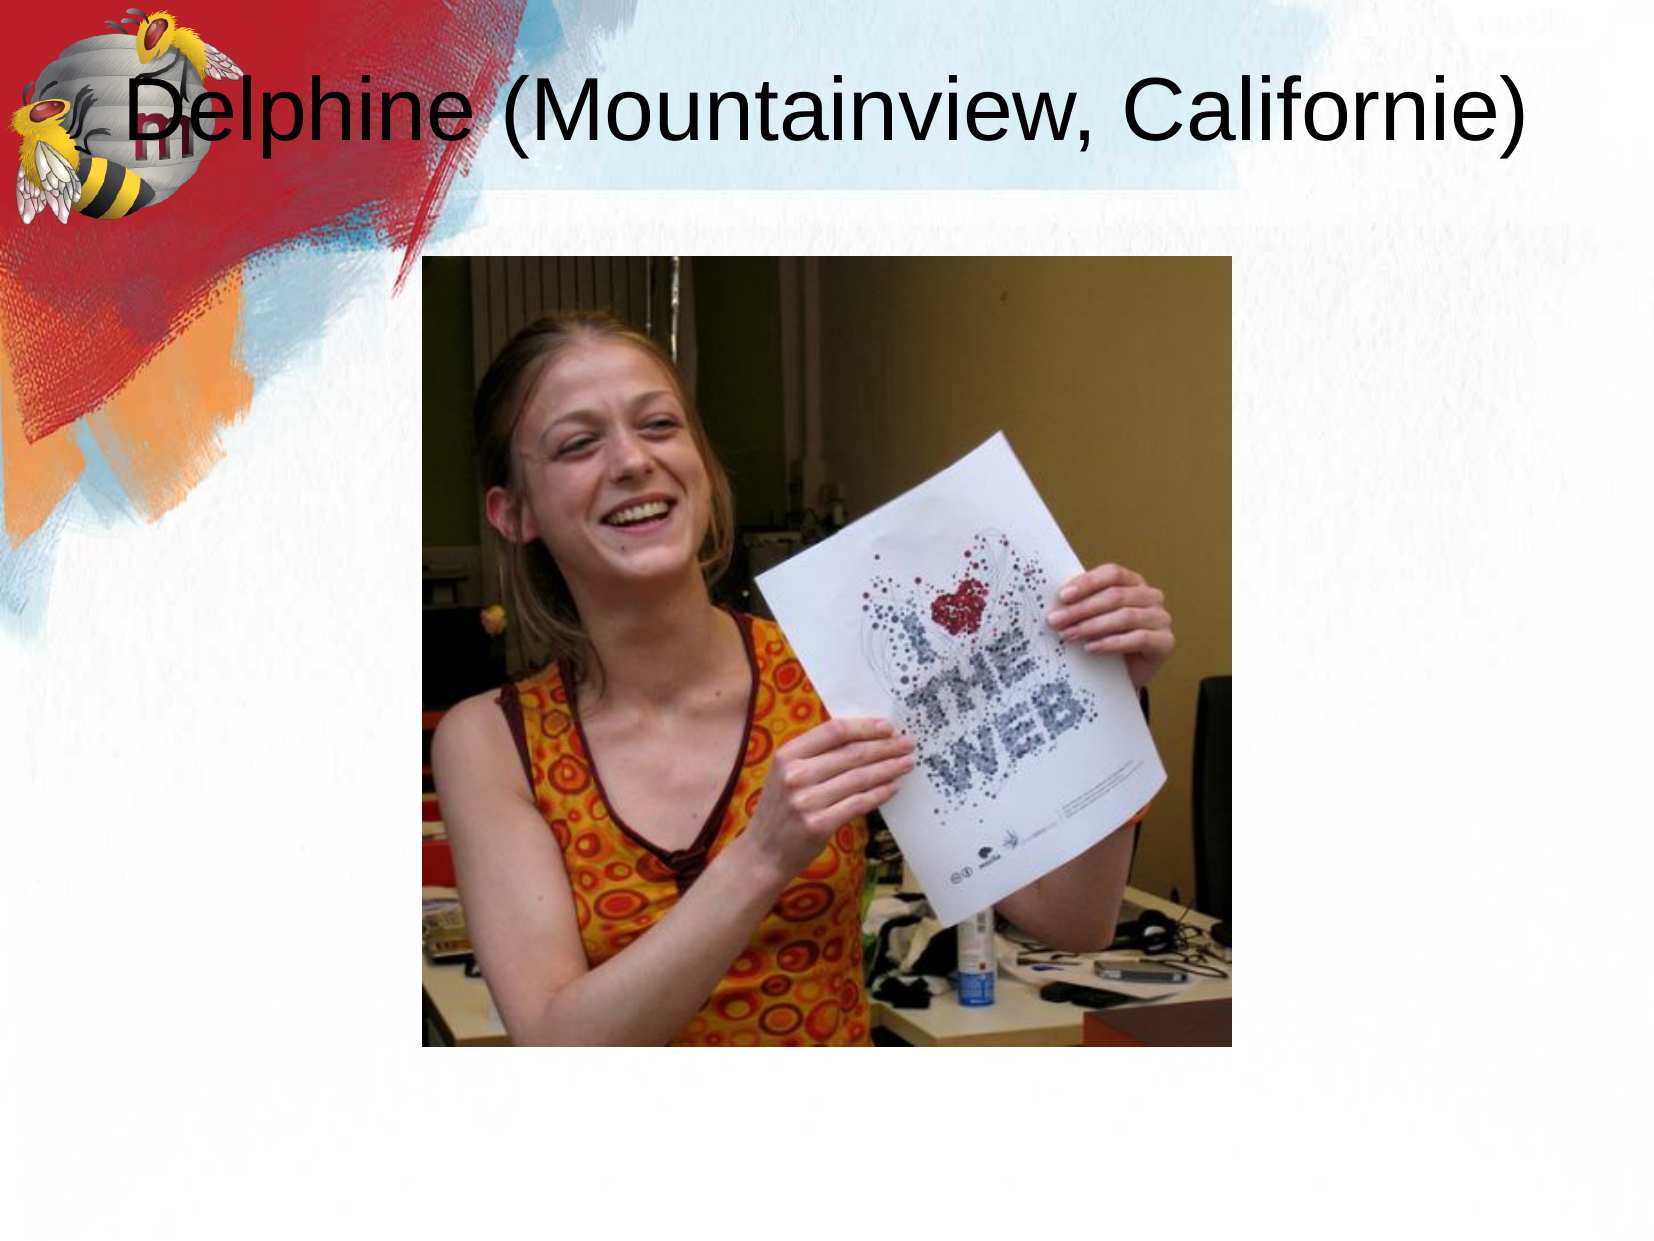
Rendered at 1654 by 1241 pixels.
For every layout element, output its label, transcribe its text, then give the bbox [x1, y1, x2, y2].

picture [0, 0, 1654, 1241]
list [23, 247, 1597, 1184]
title Delphine (Mountainview, Californie) [45, 32, 1609, 188]
